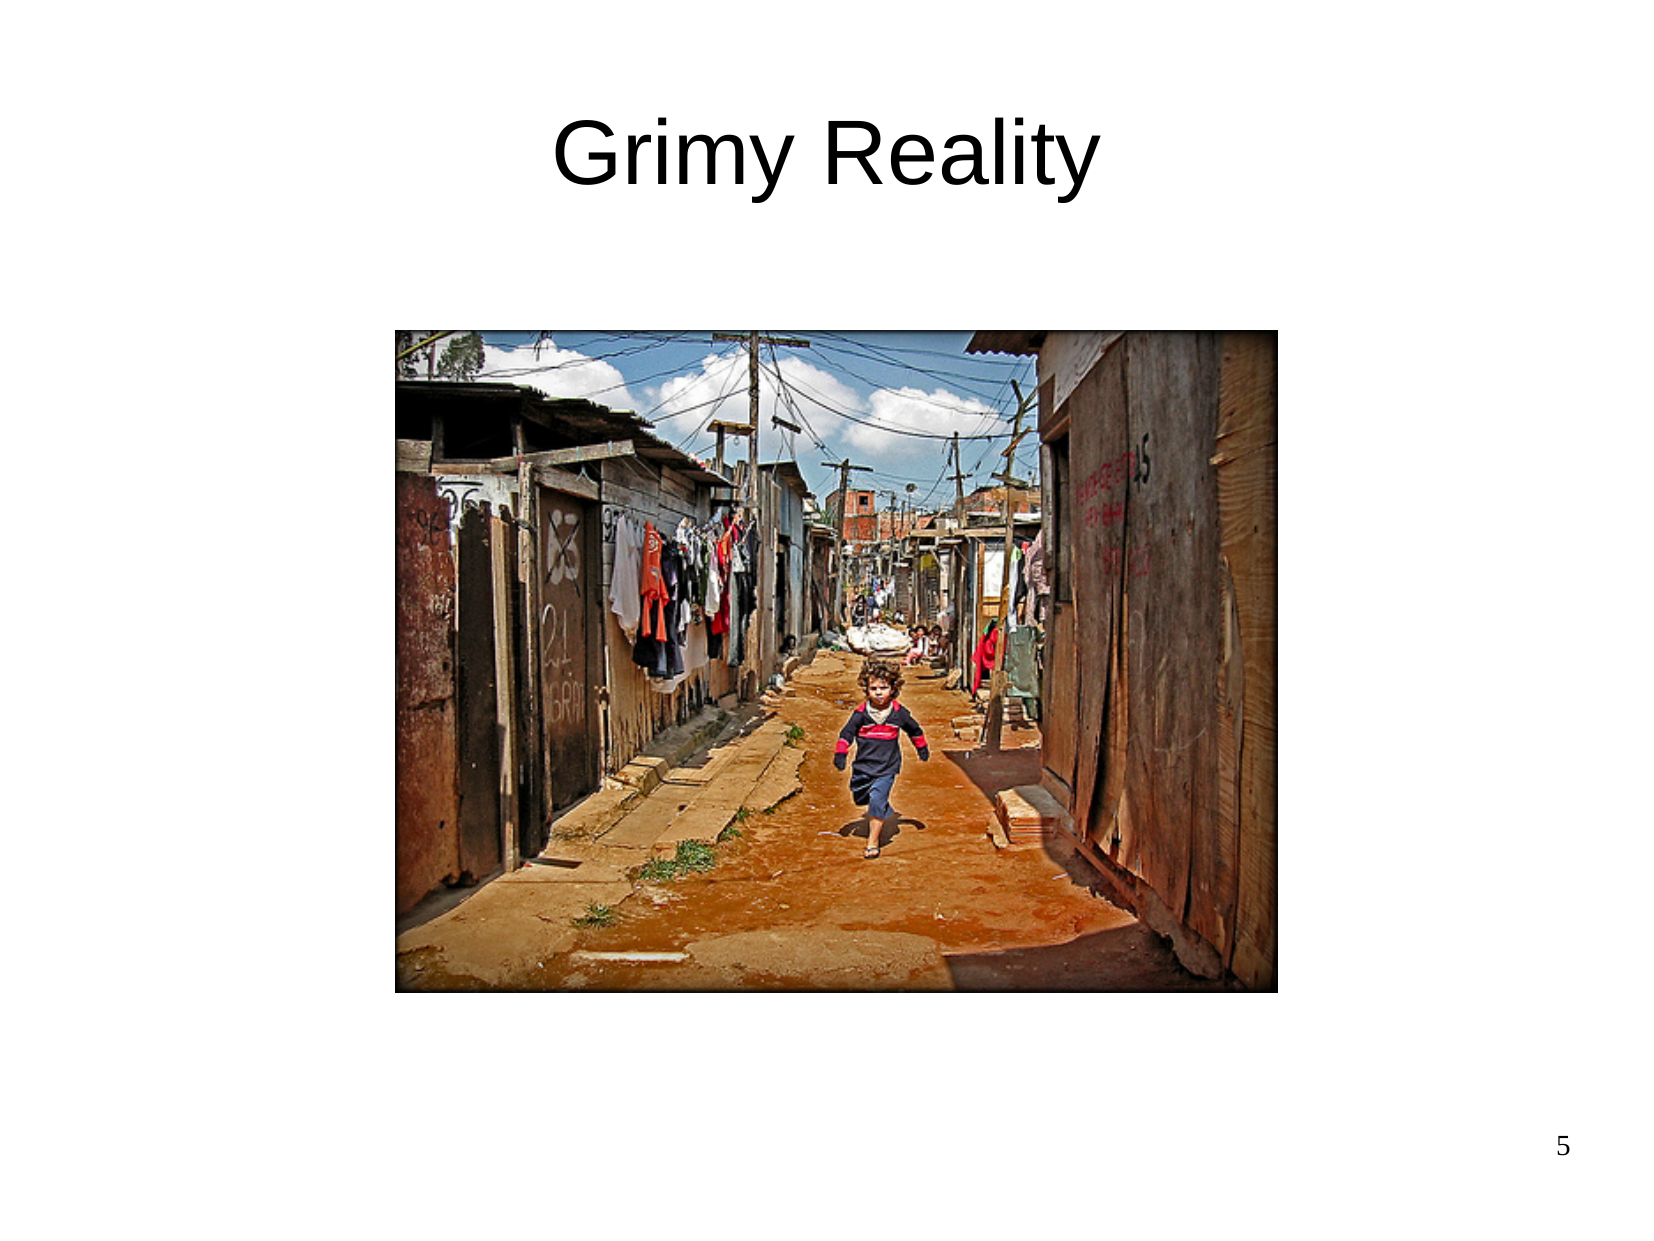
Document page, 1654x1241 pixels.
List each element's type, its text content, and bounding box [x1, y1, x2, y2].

title Grimy Reality [82, 49, 1571, 257]
picture [395, 330, 1278, 993]
